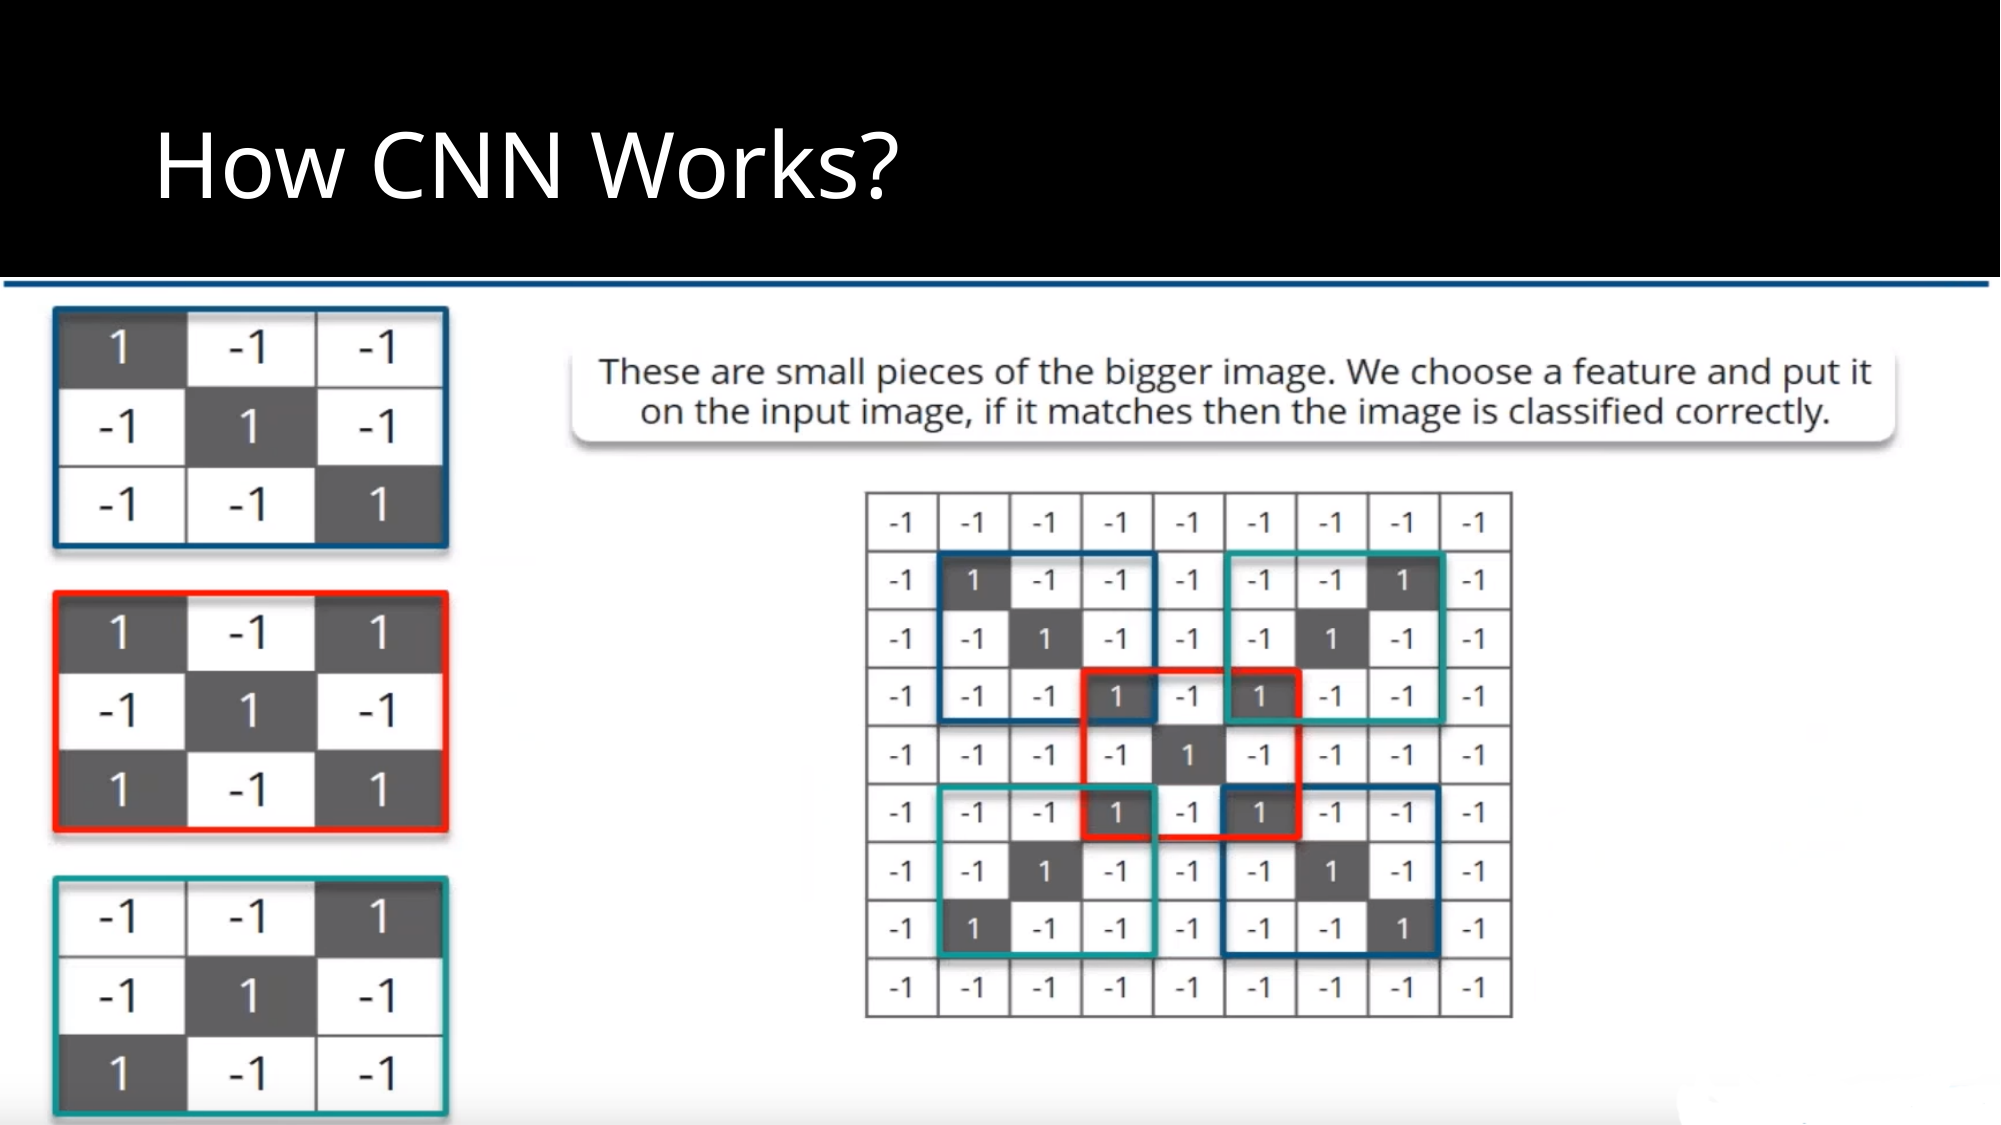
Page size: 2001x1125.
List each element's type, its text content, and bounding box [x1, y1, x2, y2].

text_box How CNN Works? [137, 59, 1863, 278]
picture [0, 277, 2000, 1125]
